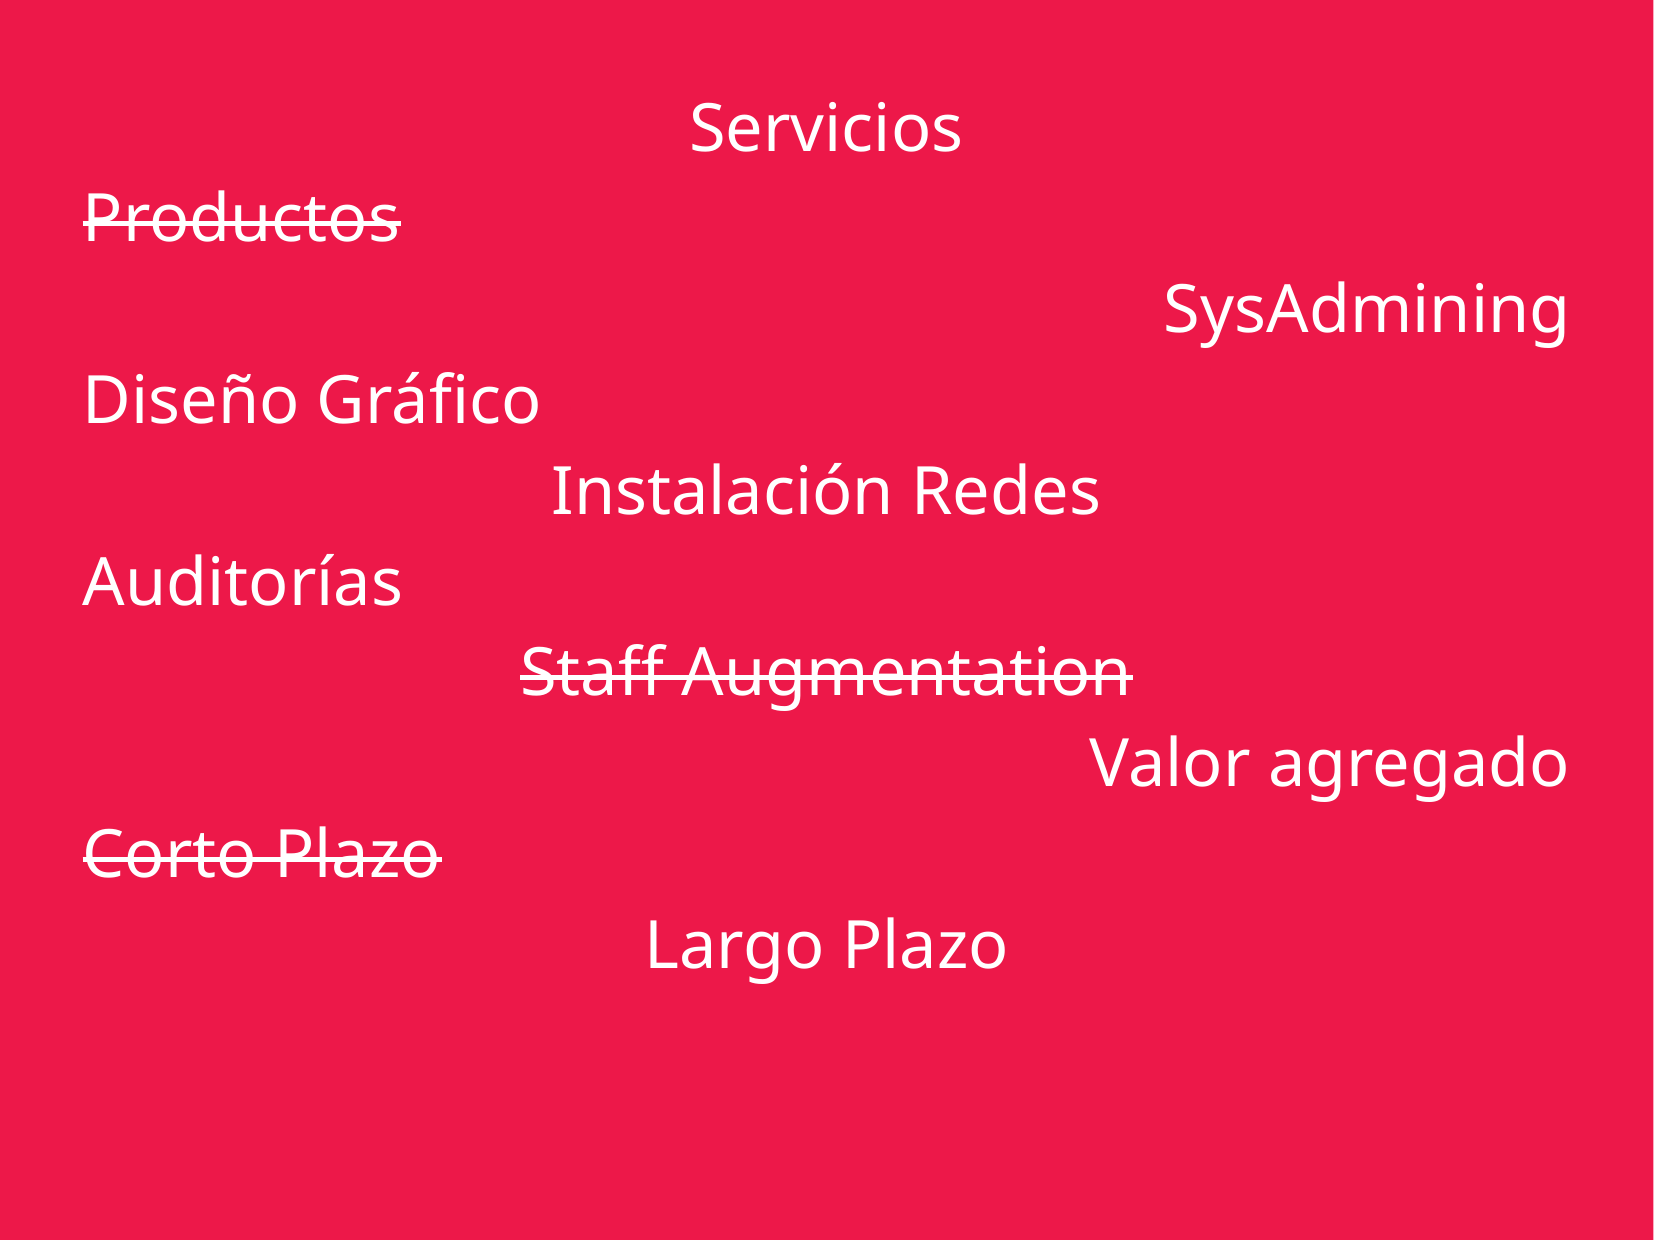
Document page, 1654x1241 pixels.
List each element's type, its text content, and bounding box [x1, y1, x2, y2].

subtitle Servicios Productos SysAdmining Diseño Gráfico Instalación Redes Auditorías Staff Augmentation Valor agregado Corto Plazo Largo Plazo [82, 56, 1571, 1102]
